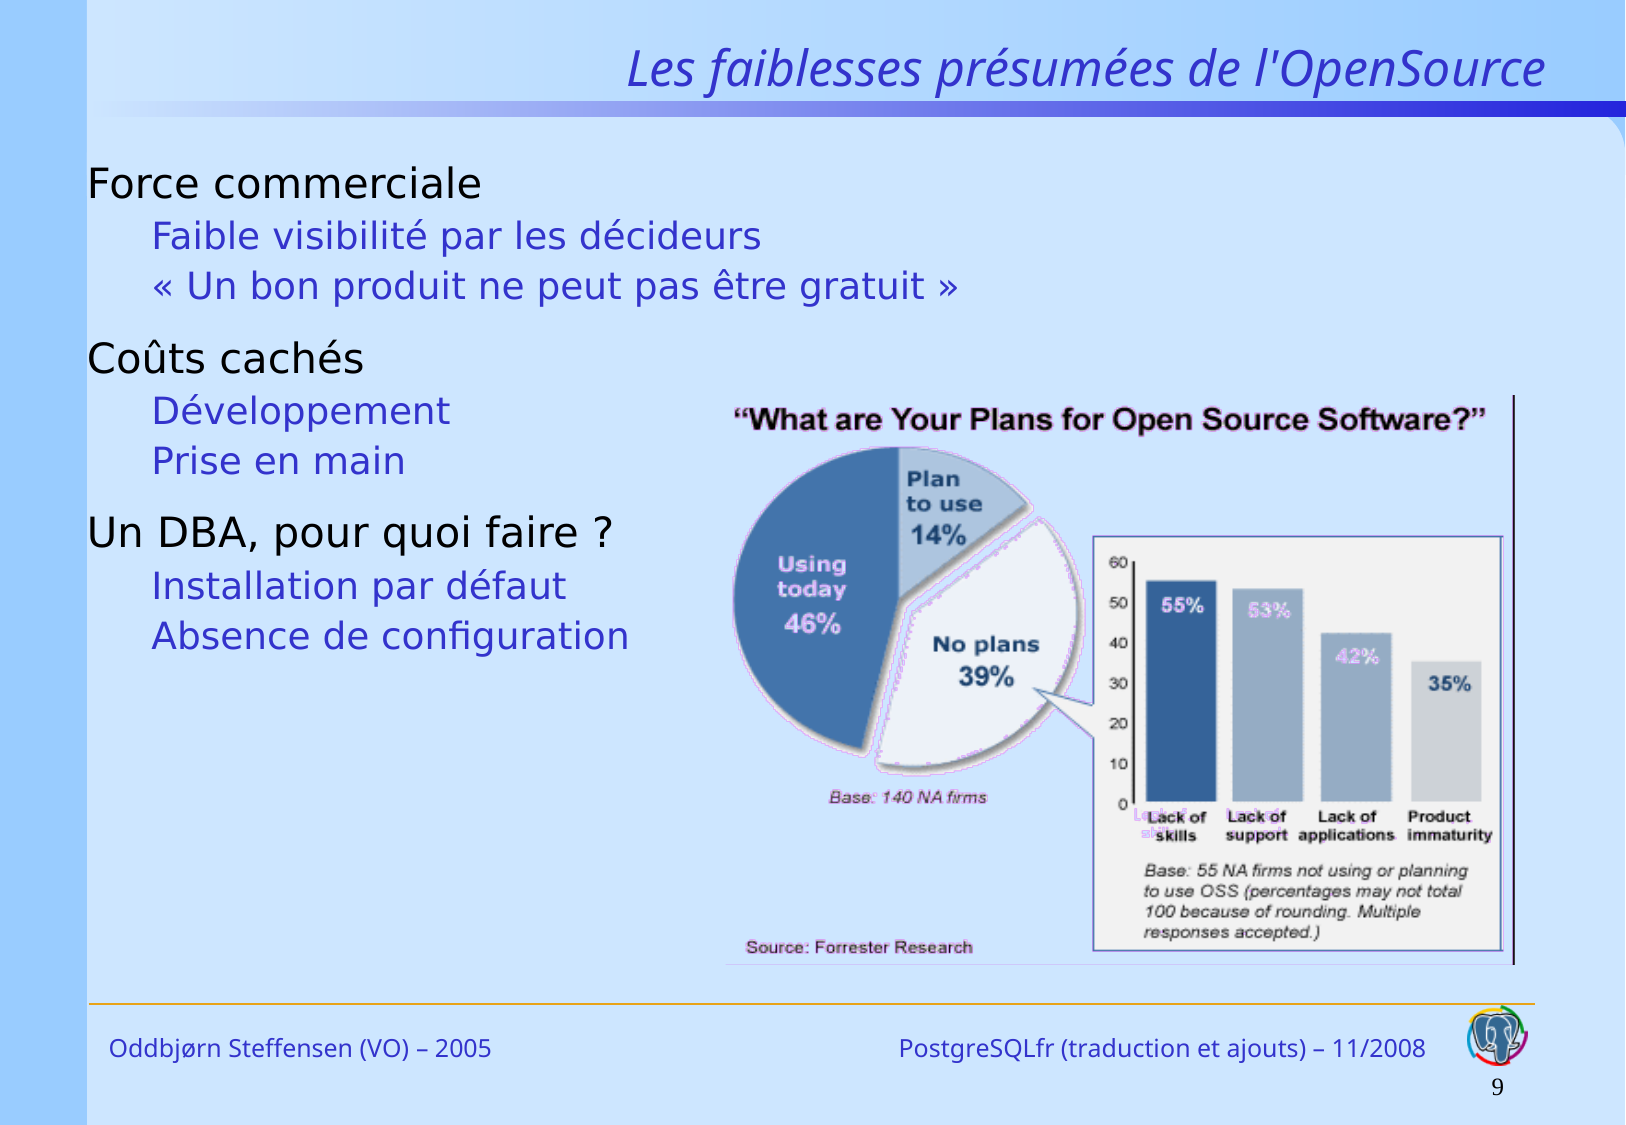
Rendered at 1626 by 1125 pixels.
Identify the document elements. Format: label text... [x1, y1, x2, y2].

picture [725, 395, 1515, 965]
title Les faiblesses présumées de l'OpenSource [370, 35, 1548, 99]
list Force commerciale Faible visibilité par les décideurs « Un bon produit ne peut pas être gratuit » Coûts cachés Développement Prise en main Un DBA, pour quoi faire ? Installation par défaut Absence de configuration [86, 160, 1520, 670]
picture [1467, 1005, 1528, 1066]
